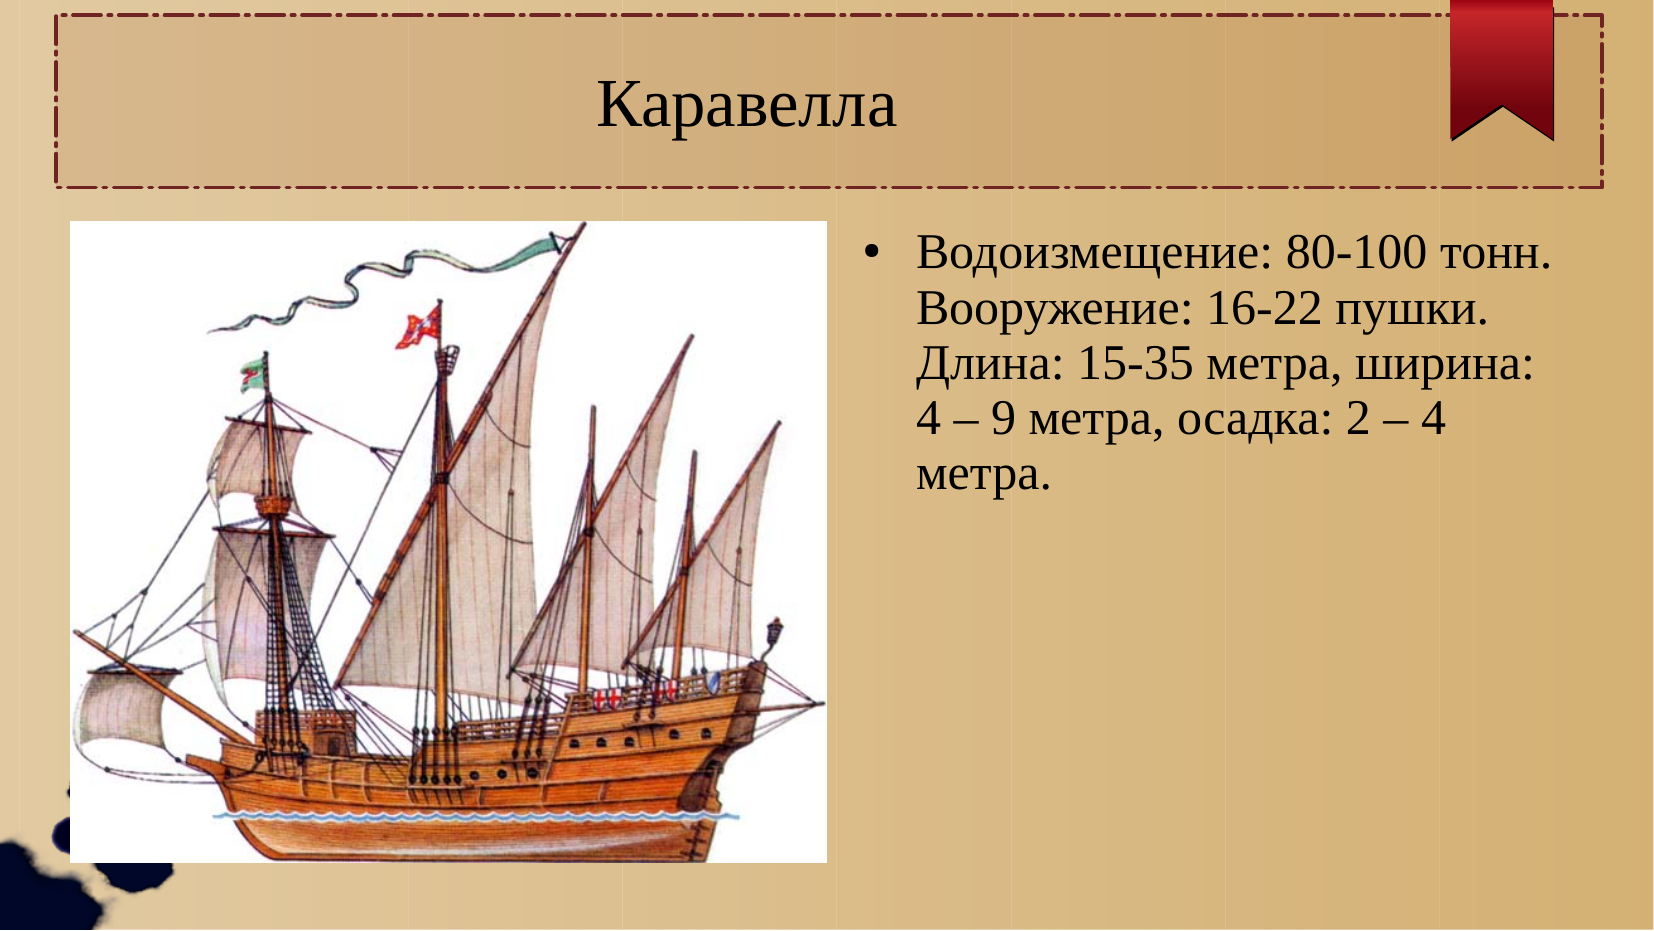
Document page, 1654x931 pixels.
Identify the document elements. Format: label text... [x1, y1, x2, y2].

picture [70, 221, 827, 863]
title Каравелла [82, 35, 1412, 172]
list Водоизмещение: 80-100 тонн. Вооружение: 16-22 пушки. Длина: 15-35 метра, ширина: 4 – 9 метра, осадка: 2 – 4 метра. [845, 224, 1572, 764]
